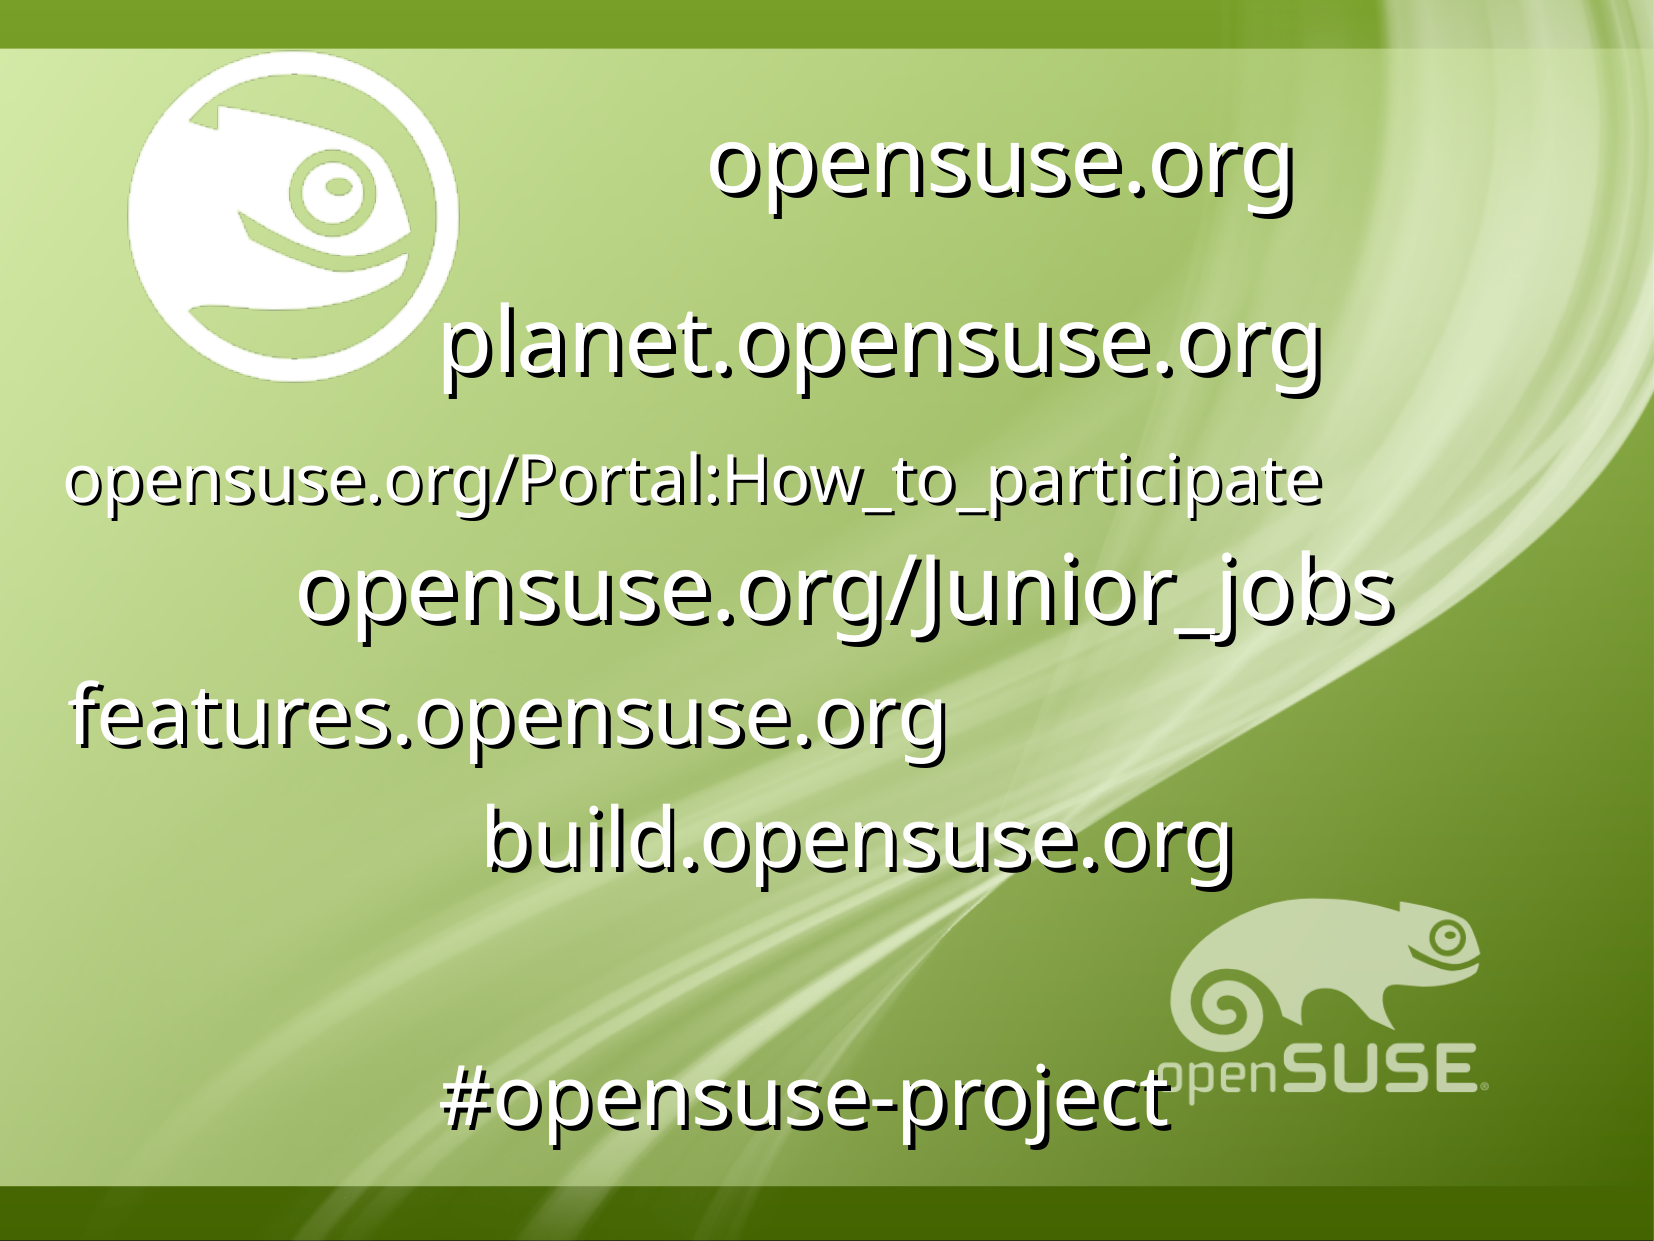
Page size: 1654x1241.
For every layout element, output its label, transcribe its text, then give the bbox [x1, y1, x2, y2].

text_box opensuse.org [691, 87, 1386, 255]
text_box planet.opensuse.org [422, 266, 1654, 435]
text_box opensuse.org/Portal:How_to_participate [47, 423, 1654, 550]
text_box #opensuse-project [423, 1029, 1288, 1183]
picture [0, 0, 1654, 1241]
text_box opensuse.org/Junior_jobs [279, 550, 1502, 683]
text_box features.opensuse.org [52, 647, 1128, 801]
text_box build.opensuse.org [466, 771, 1330, 925]
